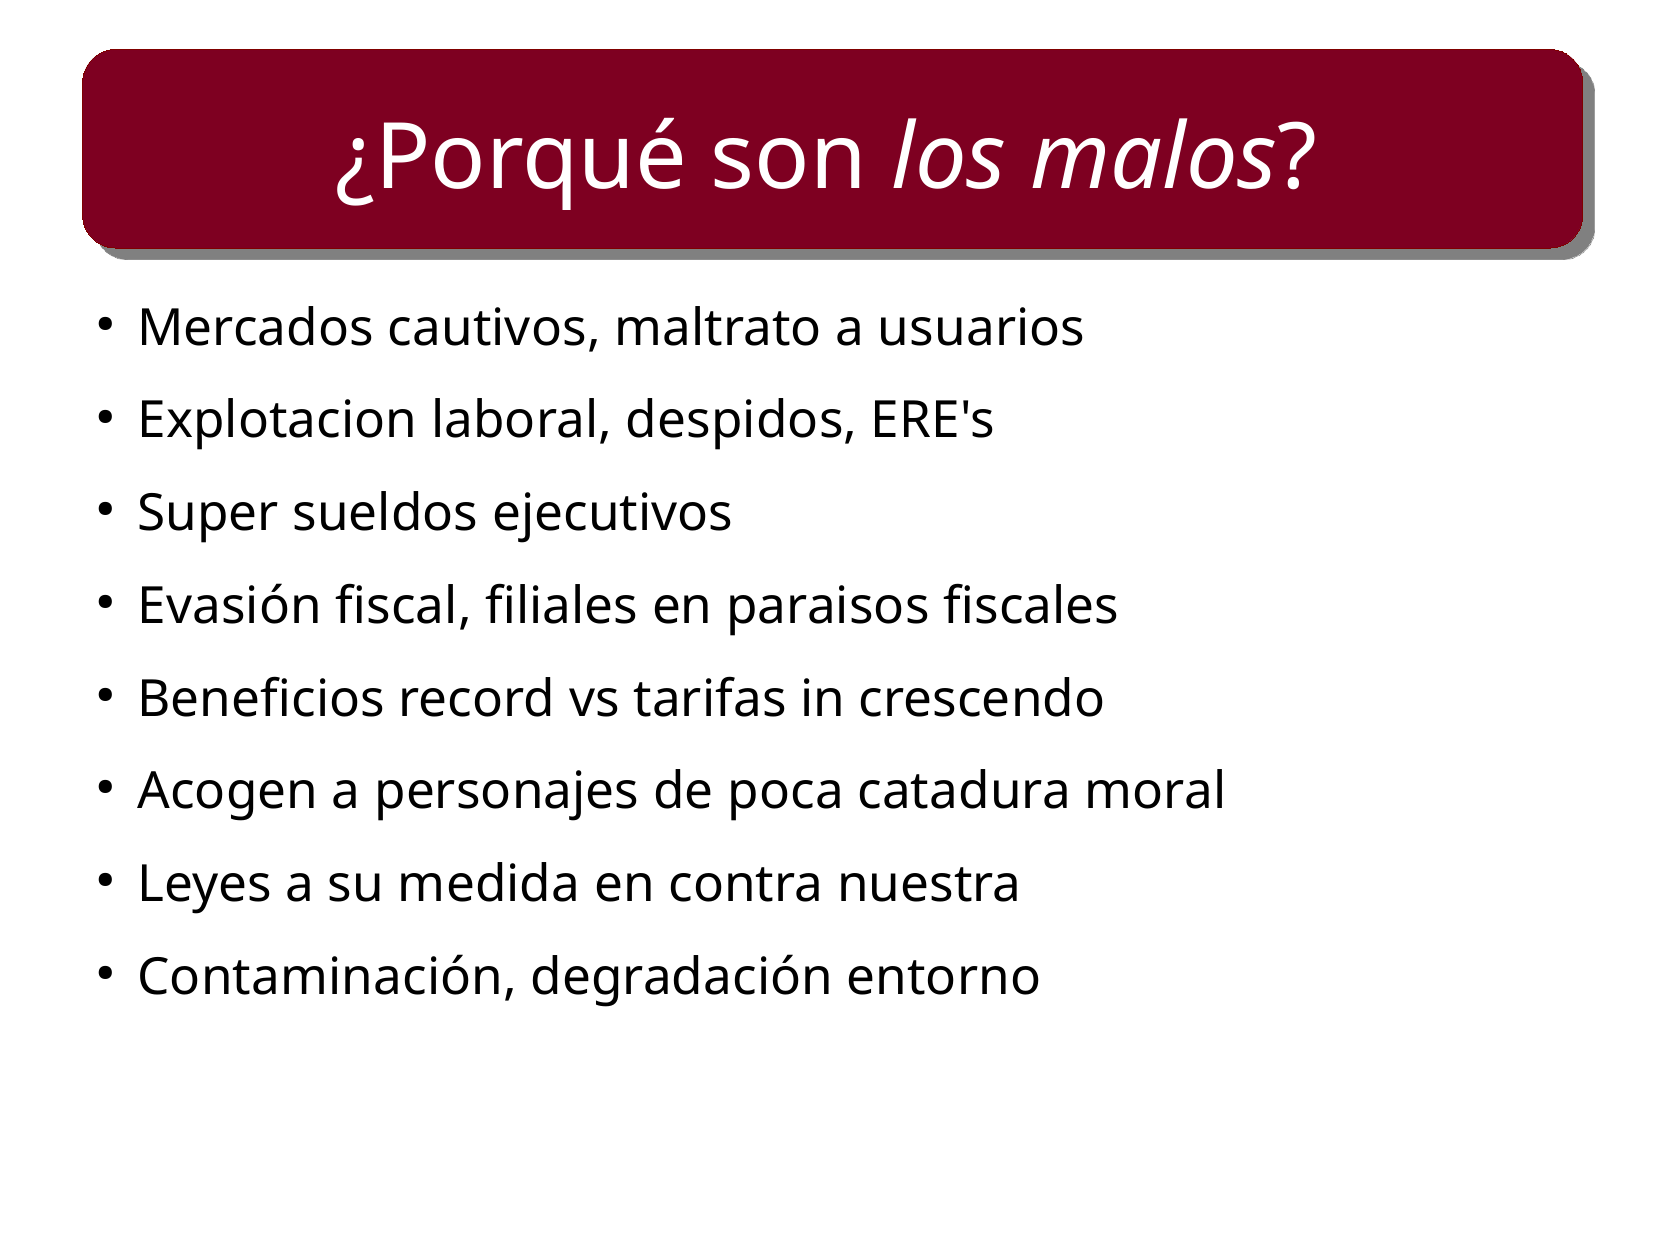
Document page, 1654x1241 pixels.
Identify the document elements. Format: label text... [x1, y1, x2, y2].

title ¿Porqué son los malos? [82, 49, 1571, 257]
list Mercados cautivos, maltrato a usuarios Explotacion laboral, despidos, ERE's Super sueldos ejecutivos Evasión fiscal, filiales en paraisos fiscales Beneficios record vs tarifas in crescendo Acogen a personajes de poca catadura moral Leyes a su medida en contra nuestra Contaminación, degradación entorno [82, 290, 1571, 1010]
